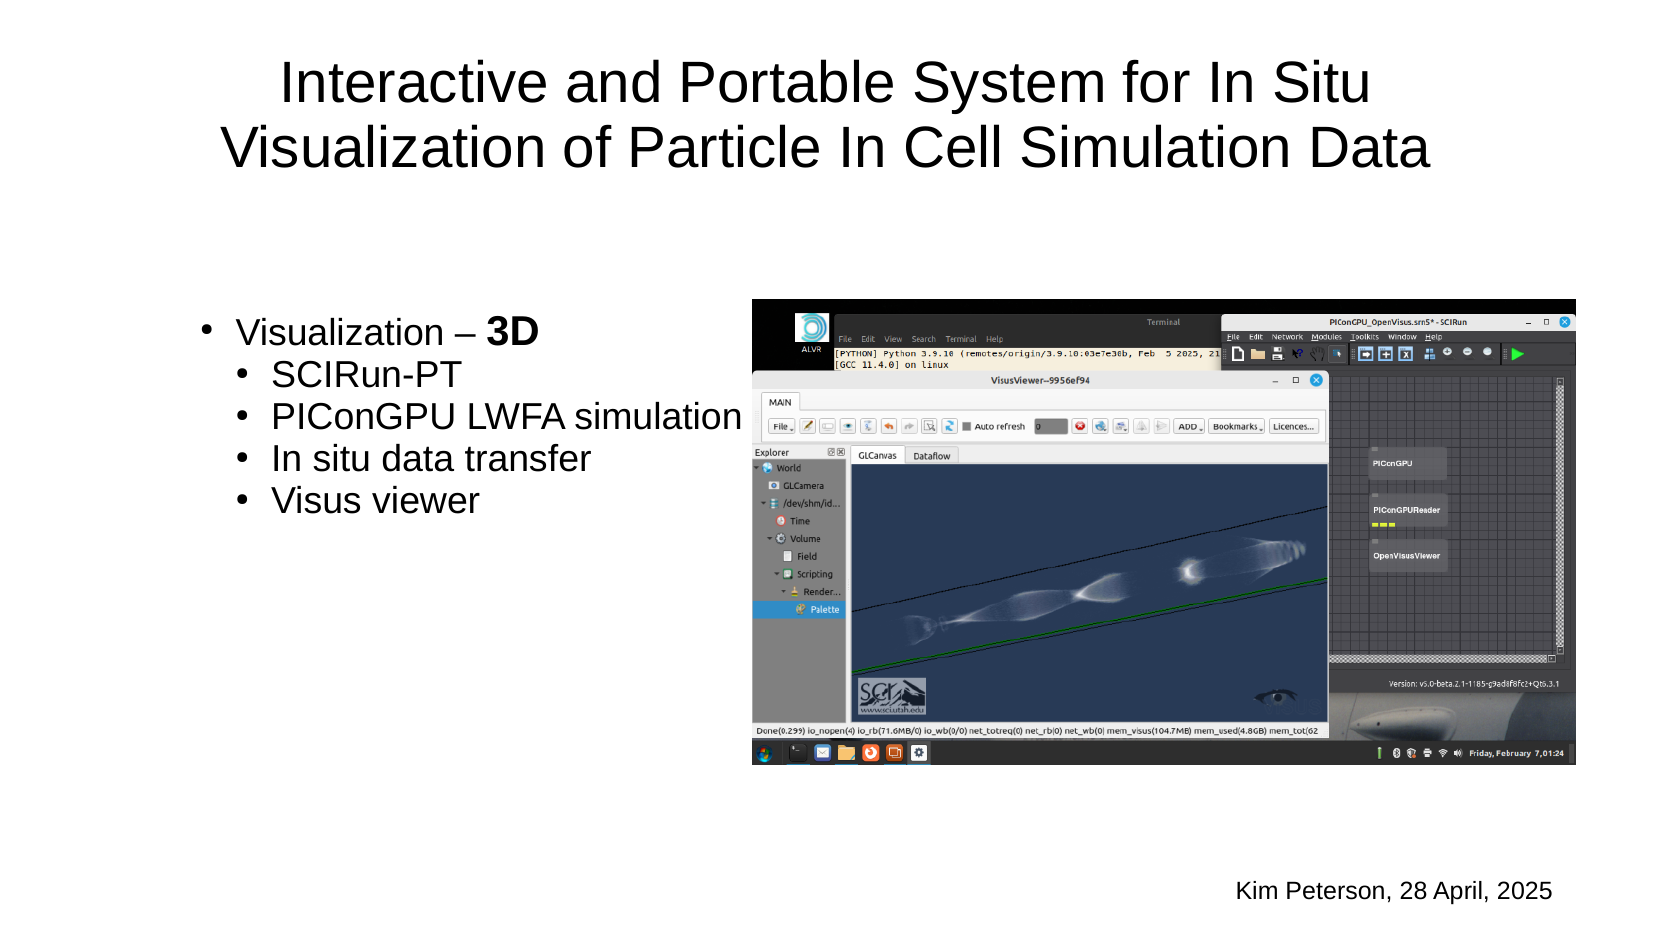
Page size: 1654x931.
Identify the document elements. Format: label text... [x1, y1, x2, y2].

picture [750, 299, 1576, 766]
text_box Visualization – 3D SCIRun-PT PIConGPU LWFA simulation In situ data transfer Visus viewer [150, 300, 750, 530]
text_box Kim Peterson, 28 April, 2025 [1220, 868, 1598, 918]
title Interactive and Portable System for In Situ Visualization of Particle In Cell Simulation Data [82, 37, 1571, 193]
